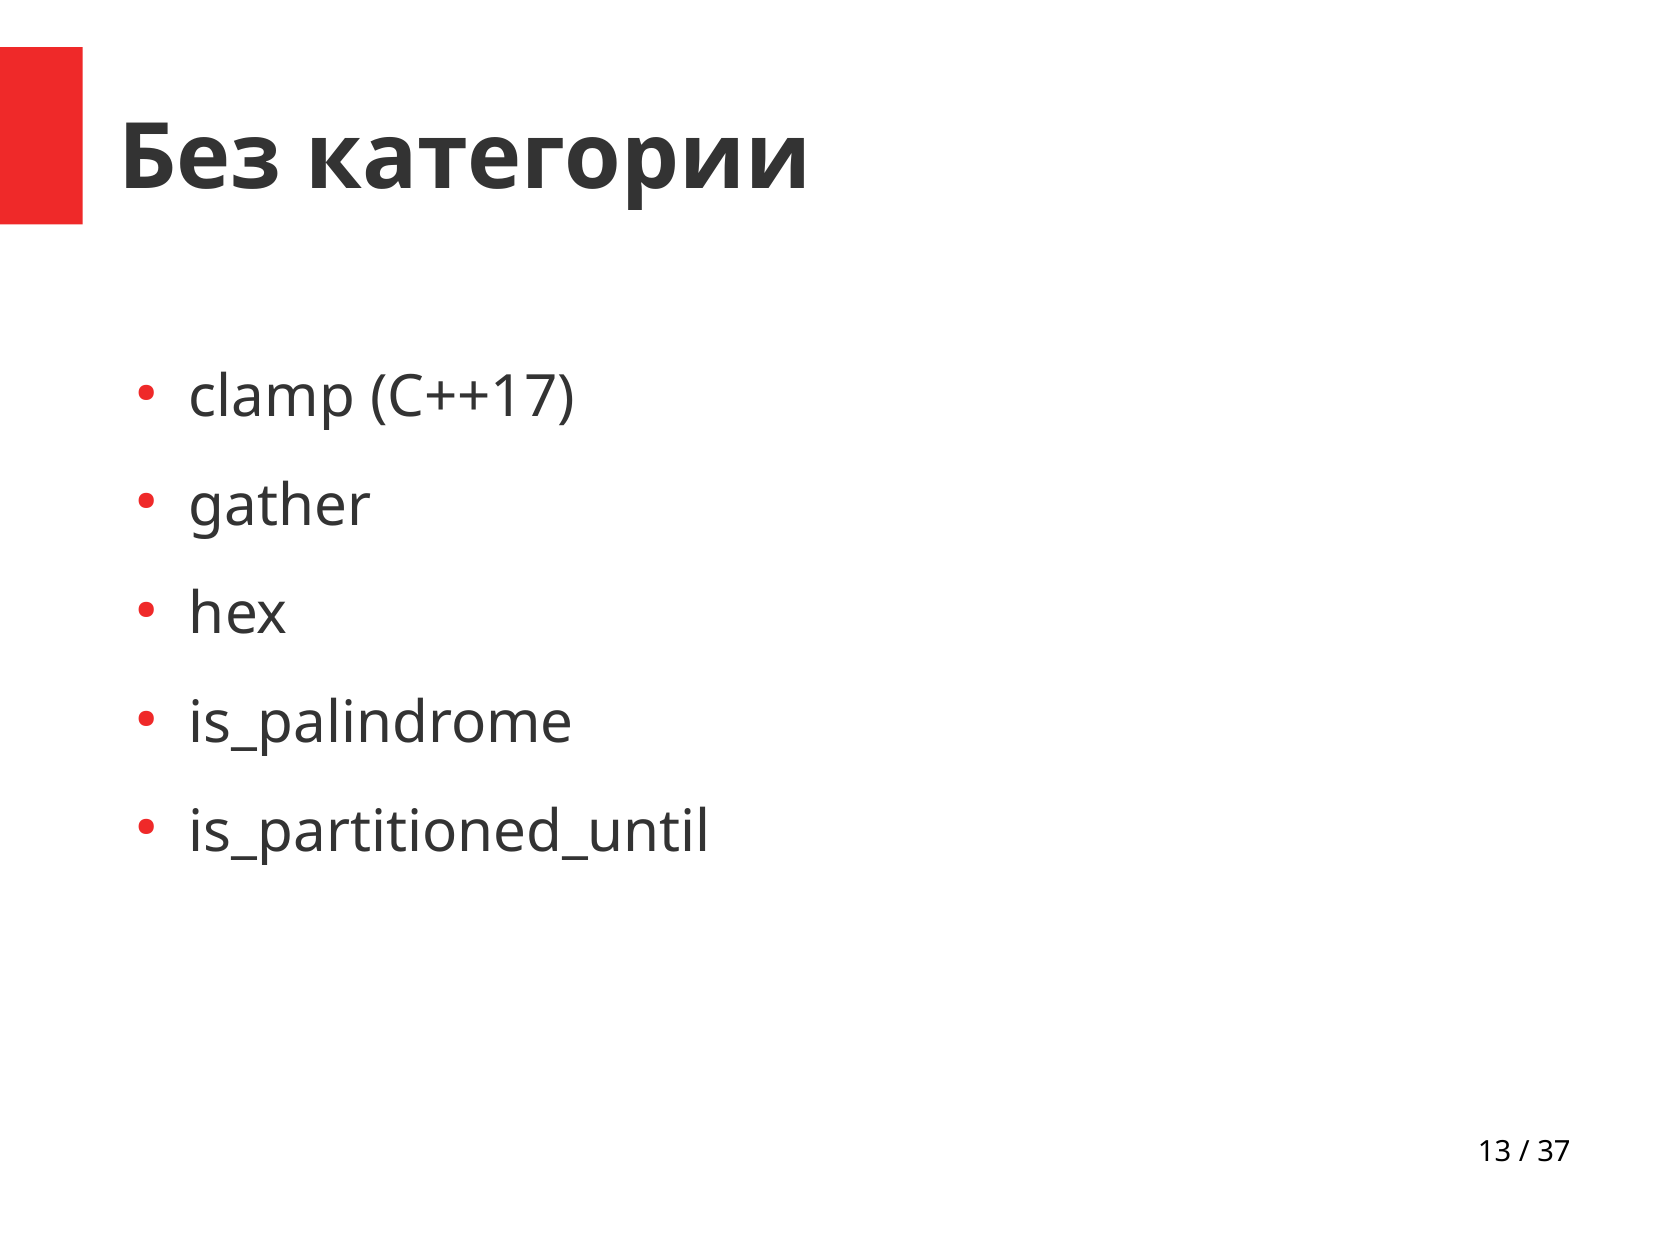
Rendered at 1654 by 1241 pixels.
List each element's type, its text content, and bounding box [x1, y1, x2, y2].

list clamp (C++17) gather hex is_palindrome is_partitioned_until [118, 354, 1536, 1074]
title Без категории [118, 49, 1571, 257]
